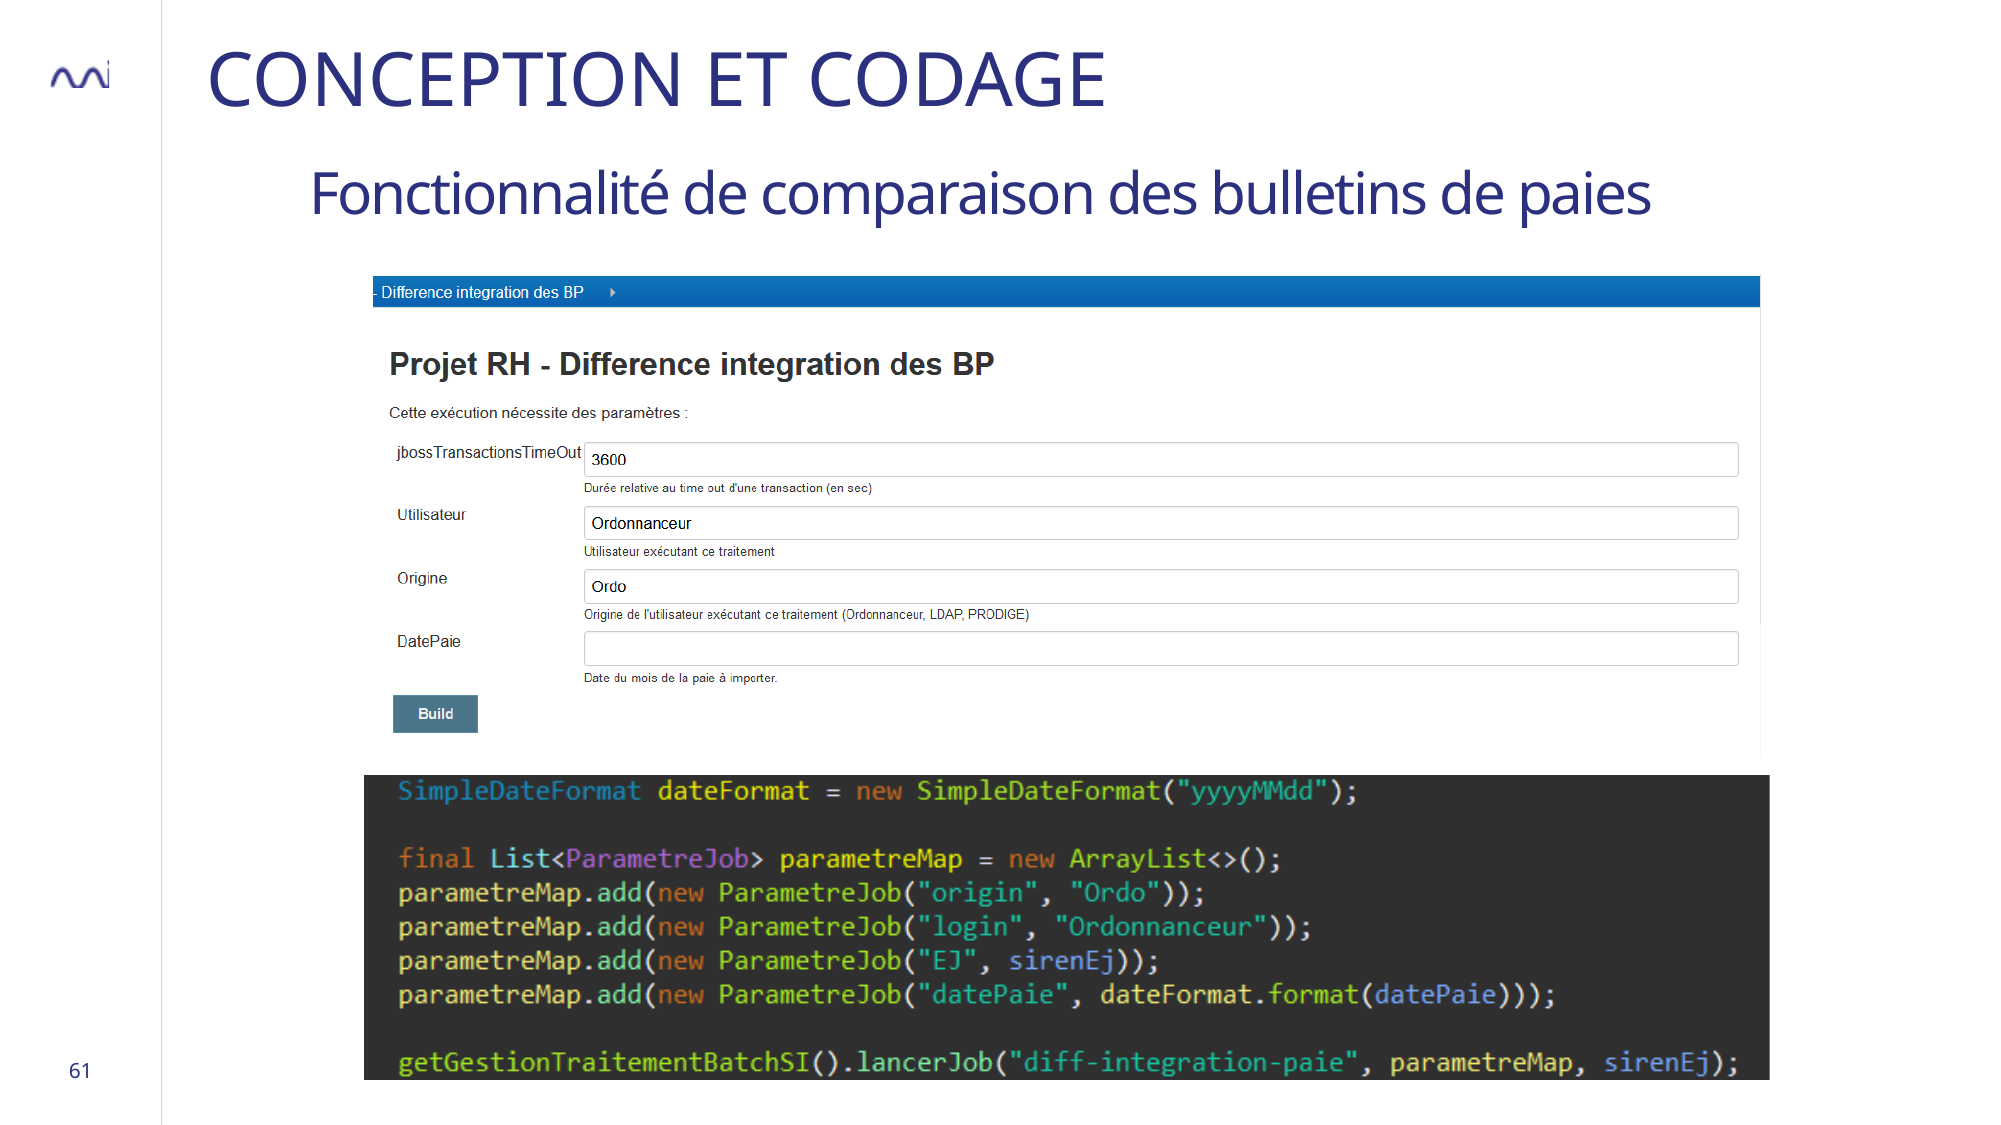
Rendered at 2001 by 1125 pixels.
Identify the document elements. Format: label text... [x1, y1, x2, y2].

picture [373, 274, 1761, 757]
picture [364, 775, 1770, 1080]
text_box Fonctionnalité de comparaison des bulletins de paies [294, 161, 1685, 252]
text_box 61 [38, 1052, 123, 1091]
text_box CONCEPTION ET CODAGE [191, 23, 1192, 130]
